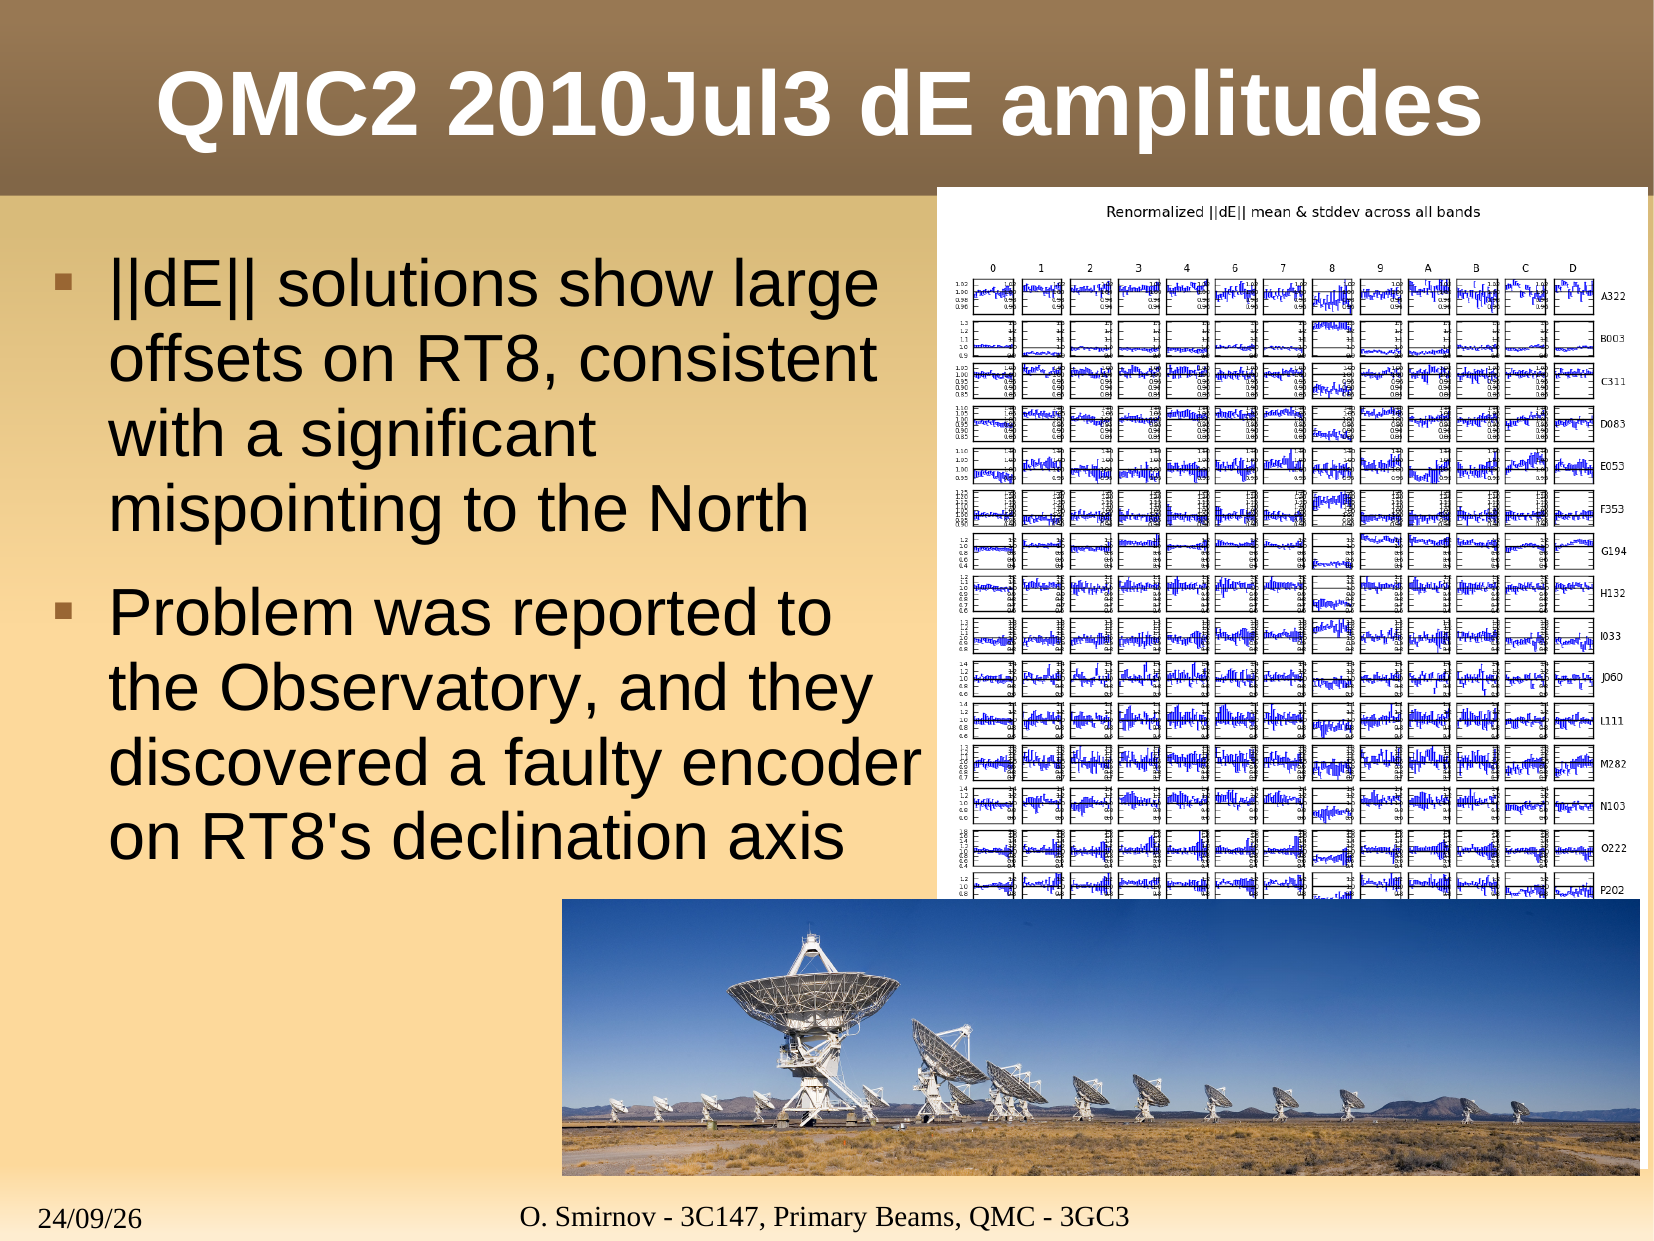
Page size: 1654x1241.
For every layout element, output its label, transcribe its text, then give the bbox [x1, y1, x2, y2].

title QMC2 2010Jul3 dE amplitudes [76, 7, 1565, 200]
picture [0, 0, 1654, 1241]
list ||dE|| solutions show large offsets on RT8, consistent with a significant mispointing to the North Problem was reported to the Observatory, and they discovered a faulty encoder on RT8's declination axis [37, 246, 937, 1051]
